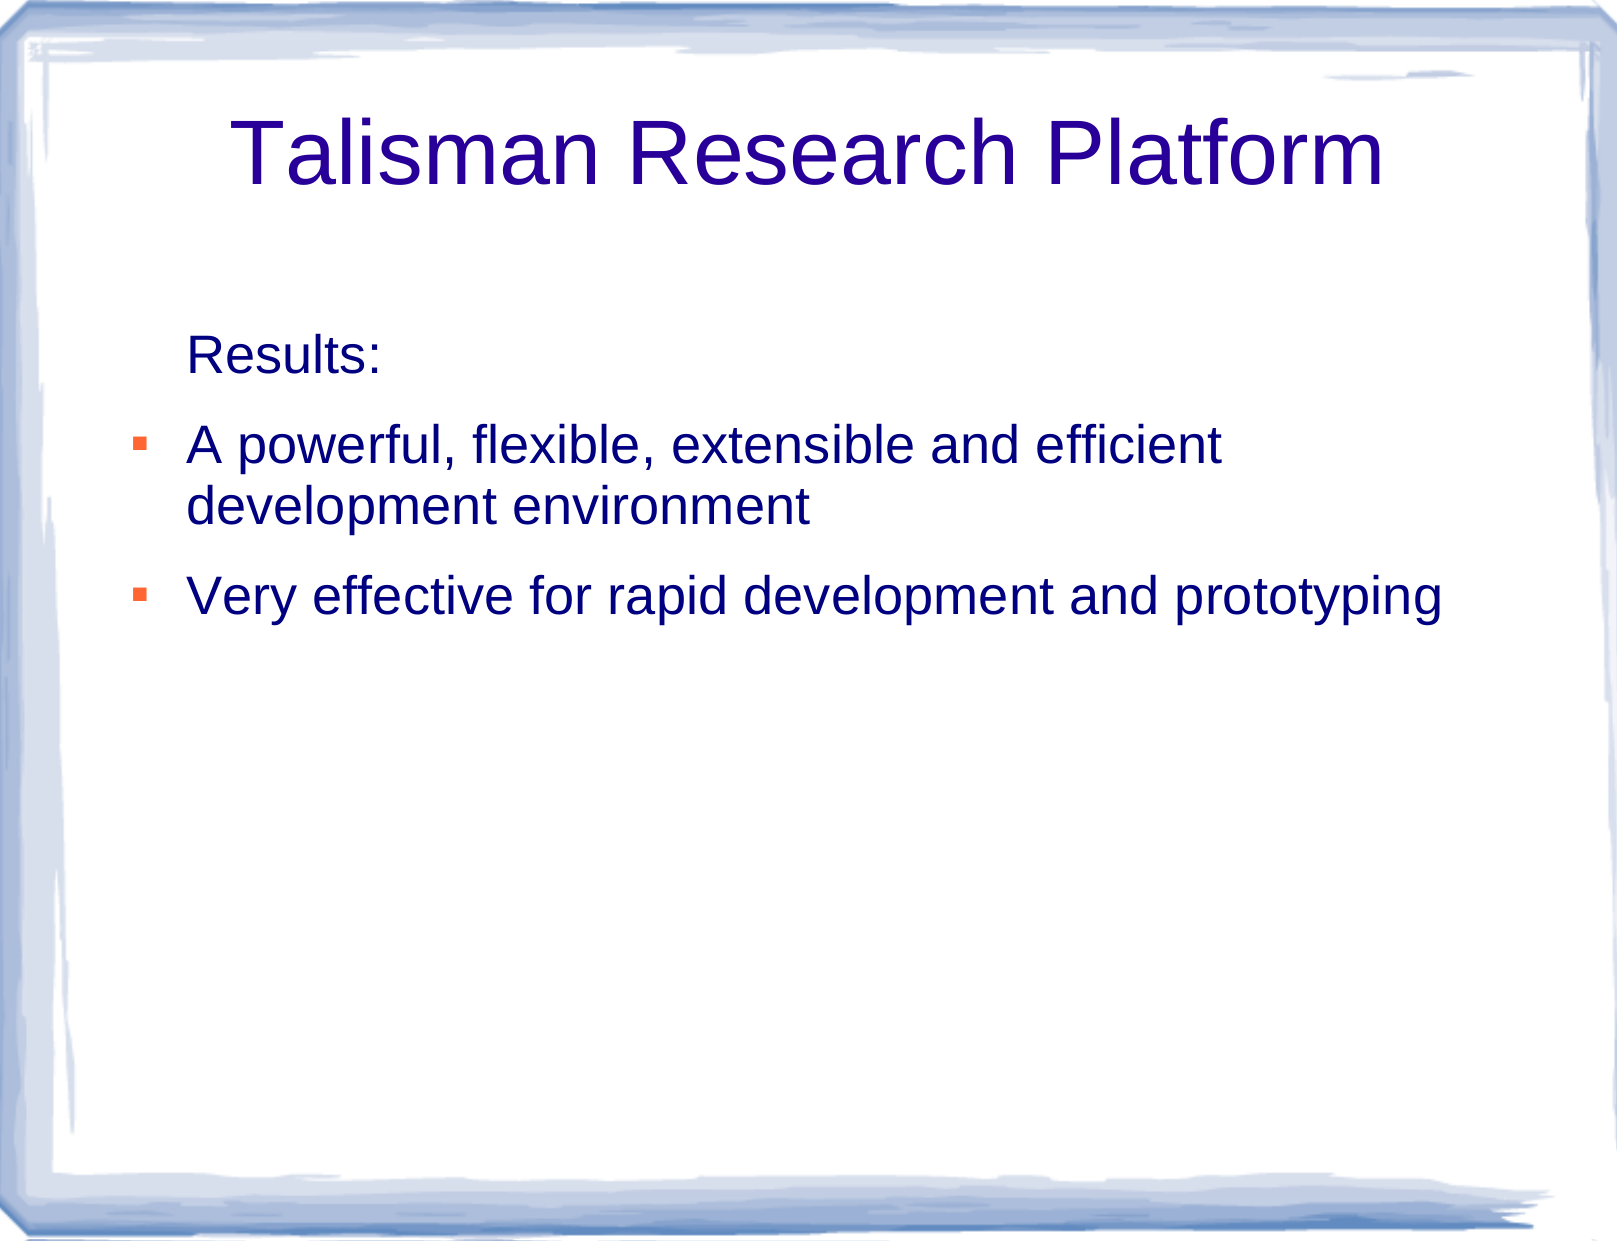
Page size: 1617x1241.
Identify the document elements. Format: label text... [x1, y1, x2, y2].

picture [0, 0, 1617, 1241]
title Talisman Research Platform [80, 49, 1537, 257]
list Results: A powerful, flexible, extensible and efficient development environment Very effective for rapid development and prototyping [115, 324, 1537, 1005]
